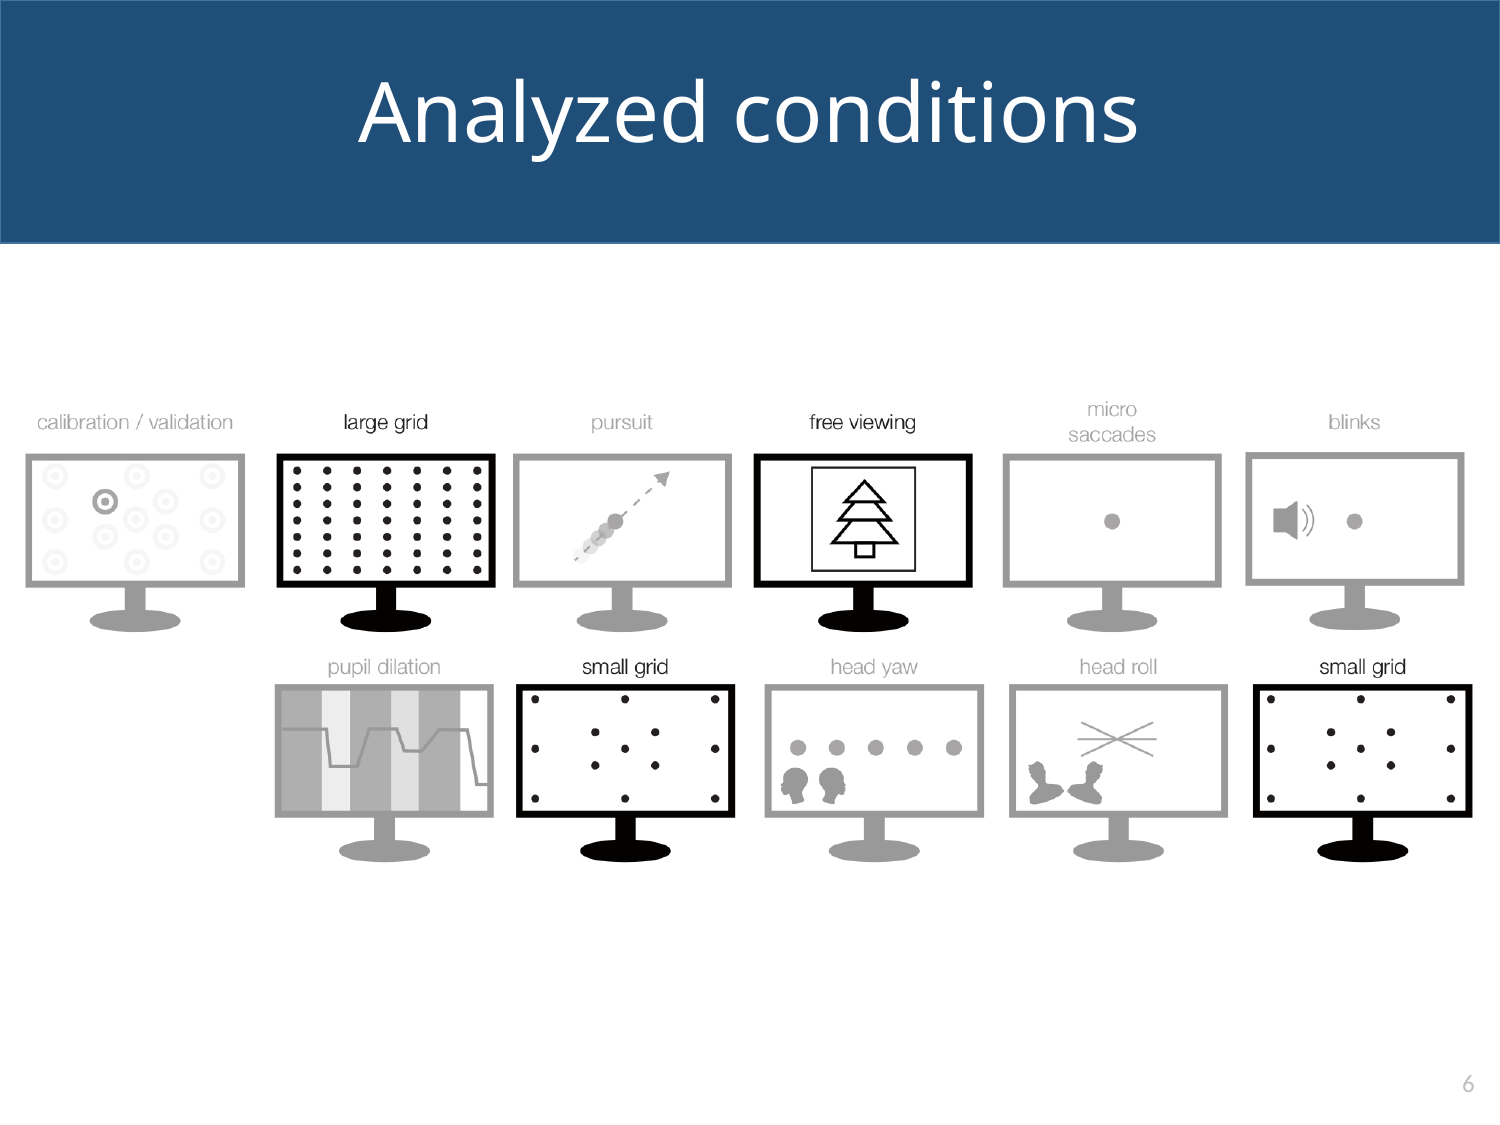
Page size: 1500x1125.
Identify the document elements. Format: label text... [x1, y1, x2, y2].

text_box [15, 360, 736, 886]
picture [0, 342, 1500, 924]
text_box [750, 360, 1486, 931]
title Analyzed conditions [103, 62, 1397, 168]
